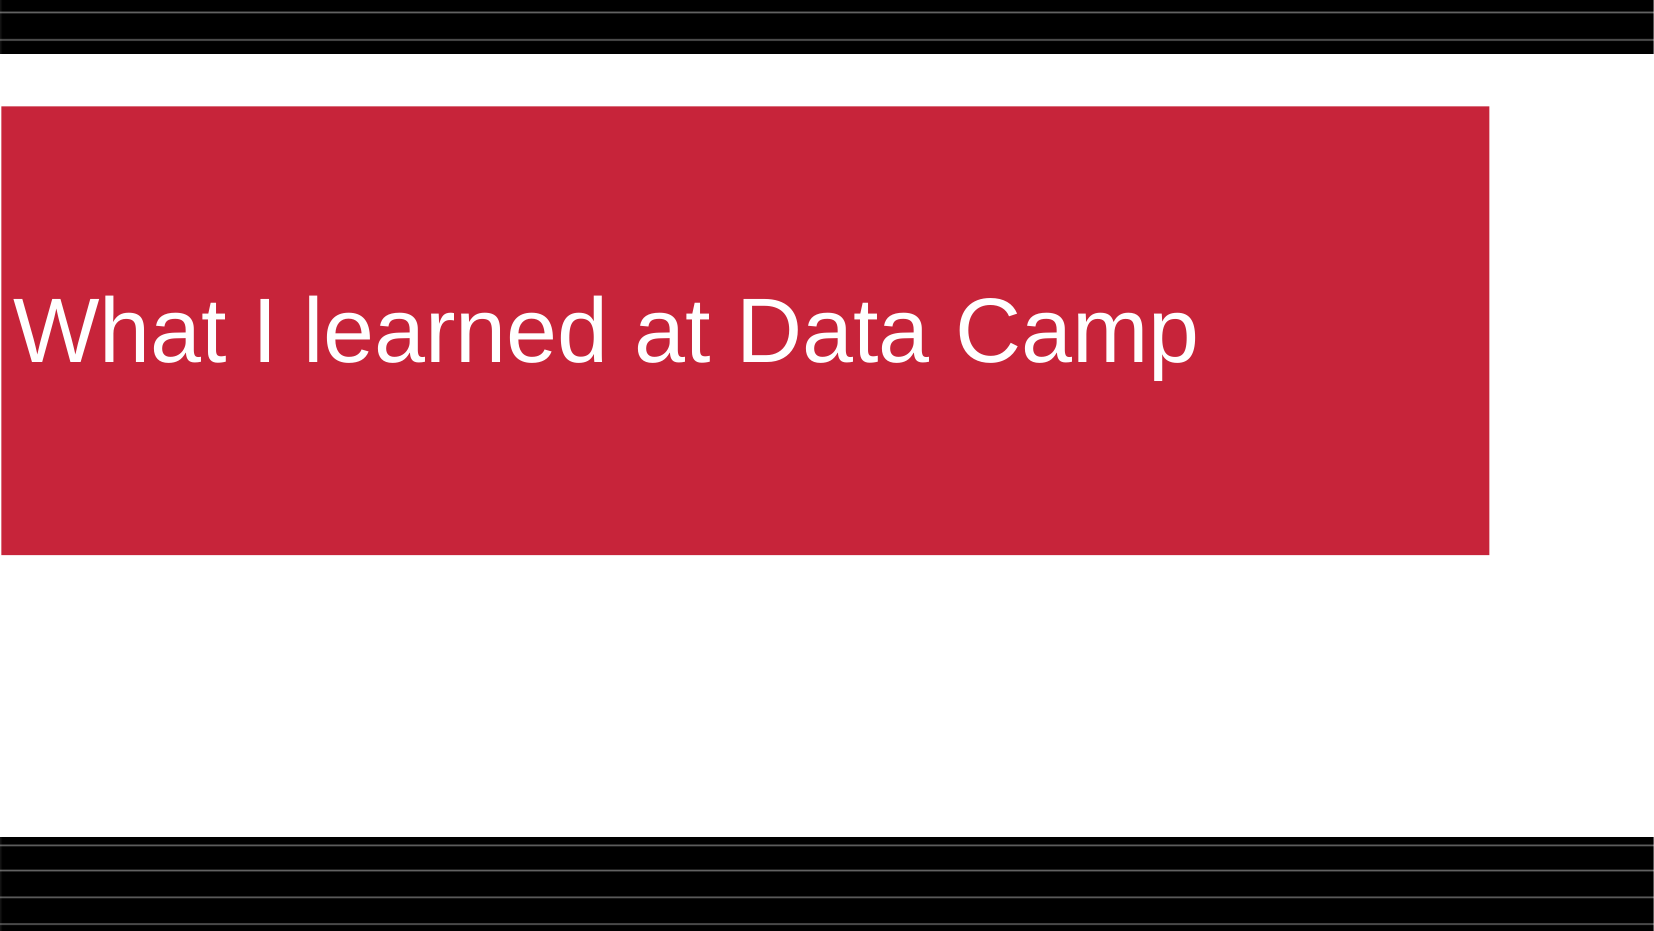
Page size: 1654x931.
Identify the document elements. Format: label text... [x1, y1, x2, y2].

title What I learned at Data Camp [1, 106, 1490, 556]
picture [0, 0, 1654, 54]
picture [0, 837, 1654, 931]
